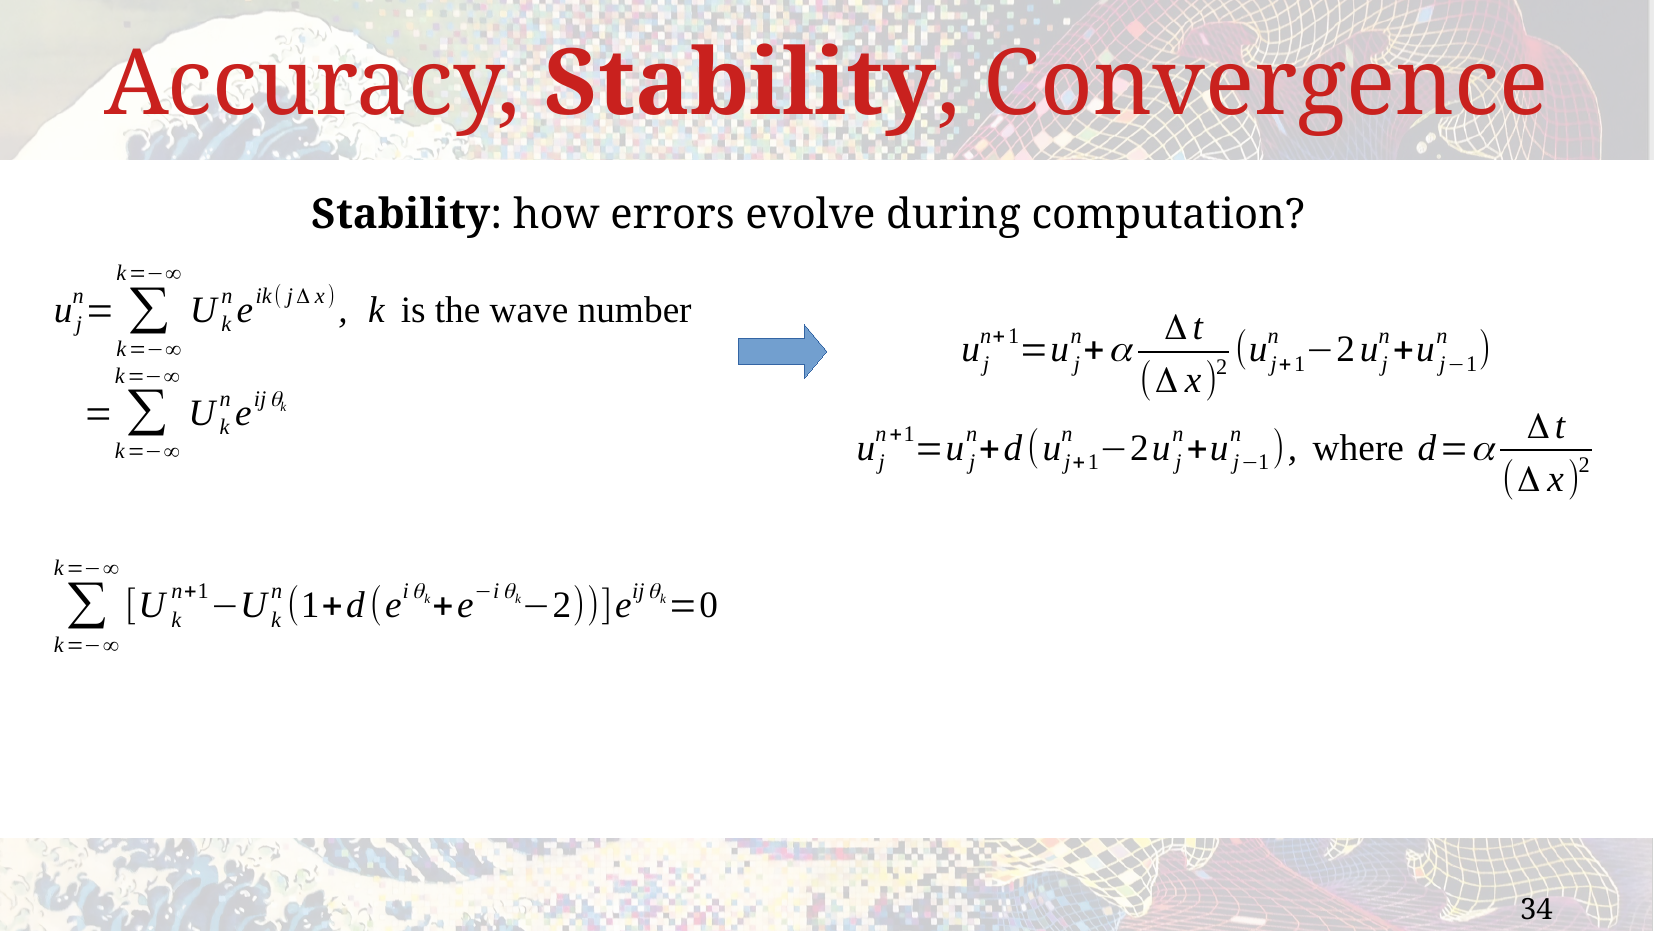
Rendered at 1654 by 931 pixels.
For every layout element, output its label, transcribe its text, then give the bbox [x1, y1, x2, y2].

text_box [738, 324, 827, 379]
text_box Stability: how errors evolve during computation? [389, 175, 1228, 266]
title Accuracy, Stability, Convergence [0, 33, 1654, 126]
chart [47, 555, 725, 657]
chart [850, 307, 1600, 503]
chart [47, 259, 703, 464]
